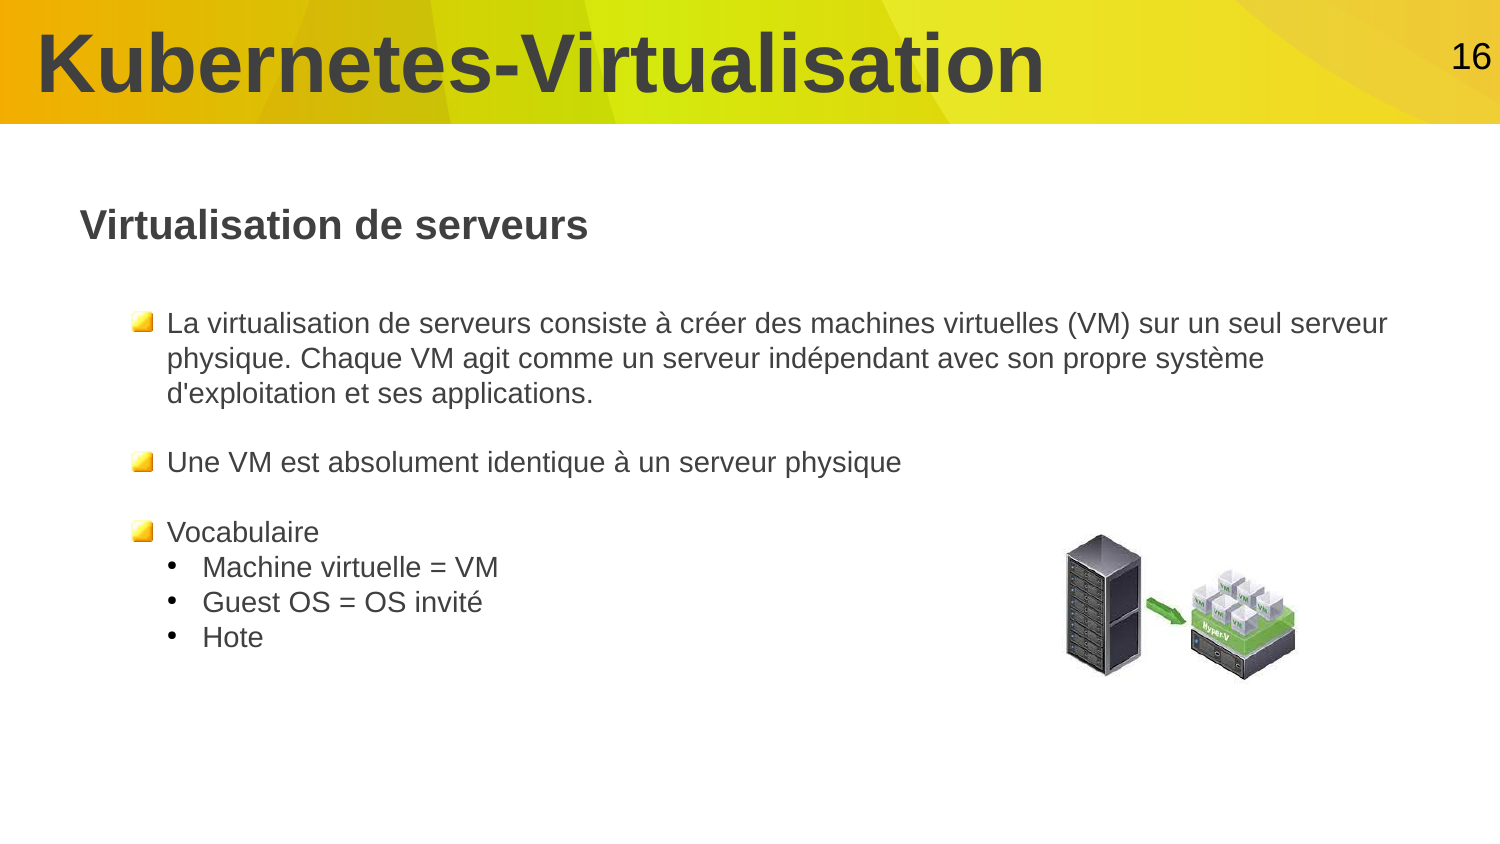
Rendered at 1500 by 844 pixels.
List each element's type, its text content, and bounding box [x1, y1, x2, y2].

text_box La virtualisation de serveurs consiste à créer des machines virtuelles (VM) sur un seul serveur physique. Chaque VM agit comme un serveur indépendant avec son propre système d'exploitation et ses applications. Une VM est absolument identique à un serveur physique Vocabulaire Machine virtuelle = VM Guest OS = OS invité Hote [66, 296, 1441, 721]
text_box Virtualisation de serveurs [64, 185, 1459, 261]
text_box <numéro> [1321, 35, 1493, 106]
text_box Kubernetes-Virtualisation [0, 0, 1498, 130]
picture [0, 0, 1500, 844]
